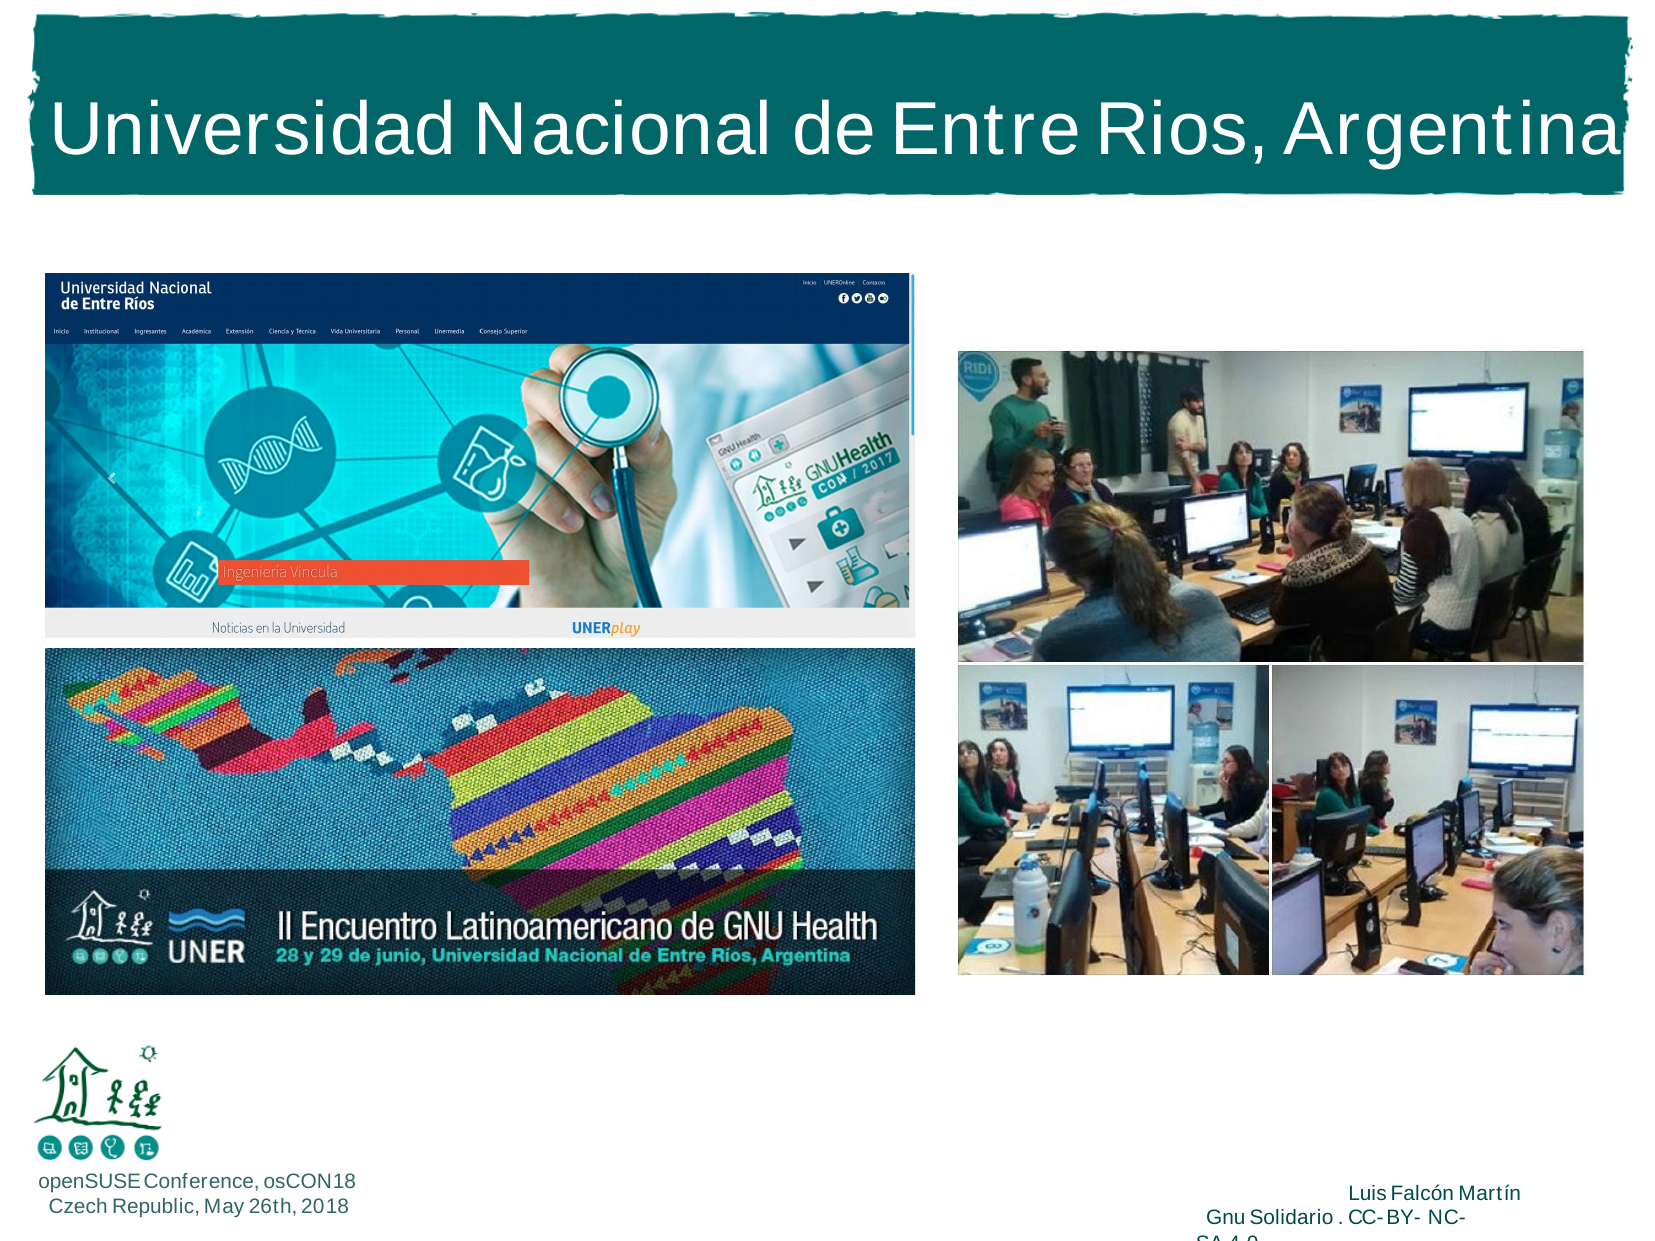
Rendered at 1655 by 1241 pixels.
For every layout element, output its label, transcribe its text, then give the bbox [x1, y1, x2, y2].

text_box openSUSEConference,osCON18 CzechRepublic,May26th,2018 [36, 1167, 361, 1218]
text_box [45, 273, 915, 637]
text_box [45, 649, 915, 994]
text_box UniversidadNacionaldeEntreRios,Argentina [47, 79, 1635, 159]
text_box LuisFalcónMartín GnuSolidario.CC-BY-NC-SA4.0 [1193, 1179, 1531, 1230]
text_box [951, 346, 1590, 979]
